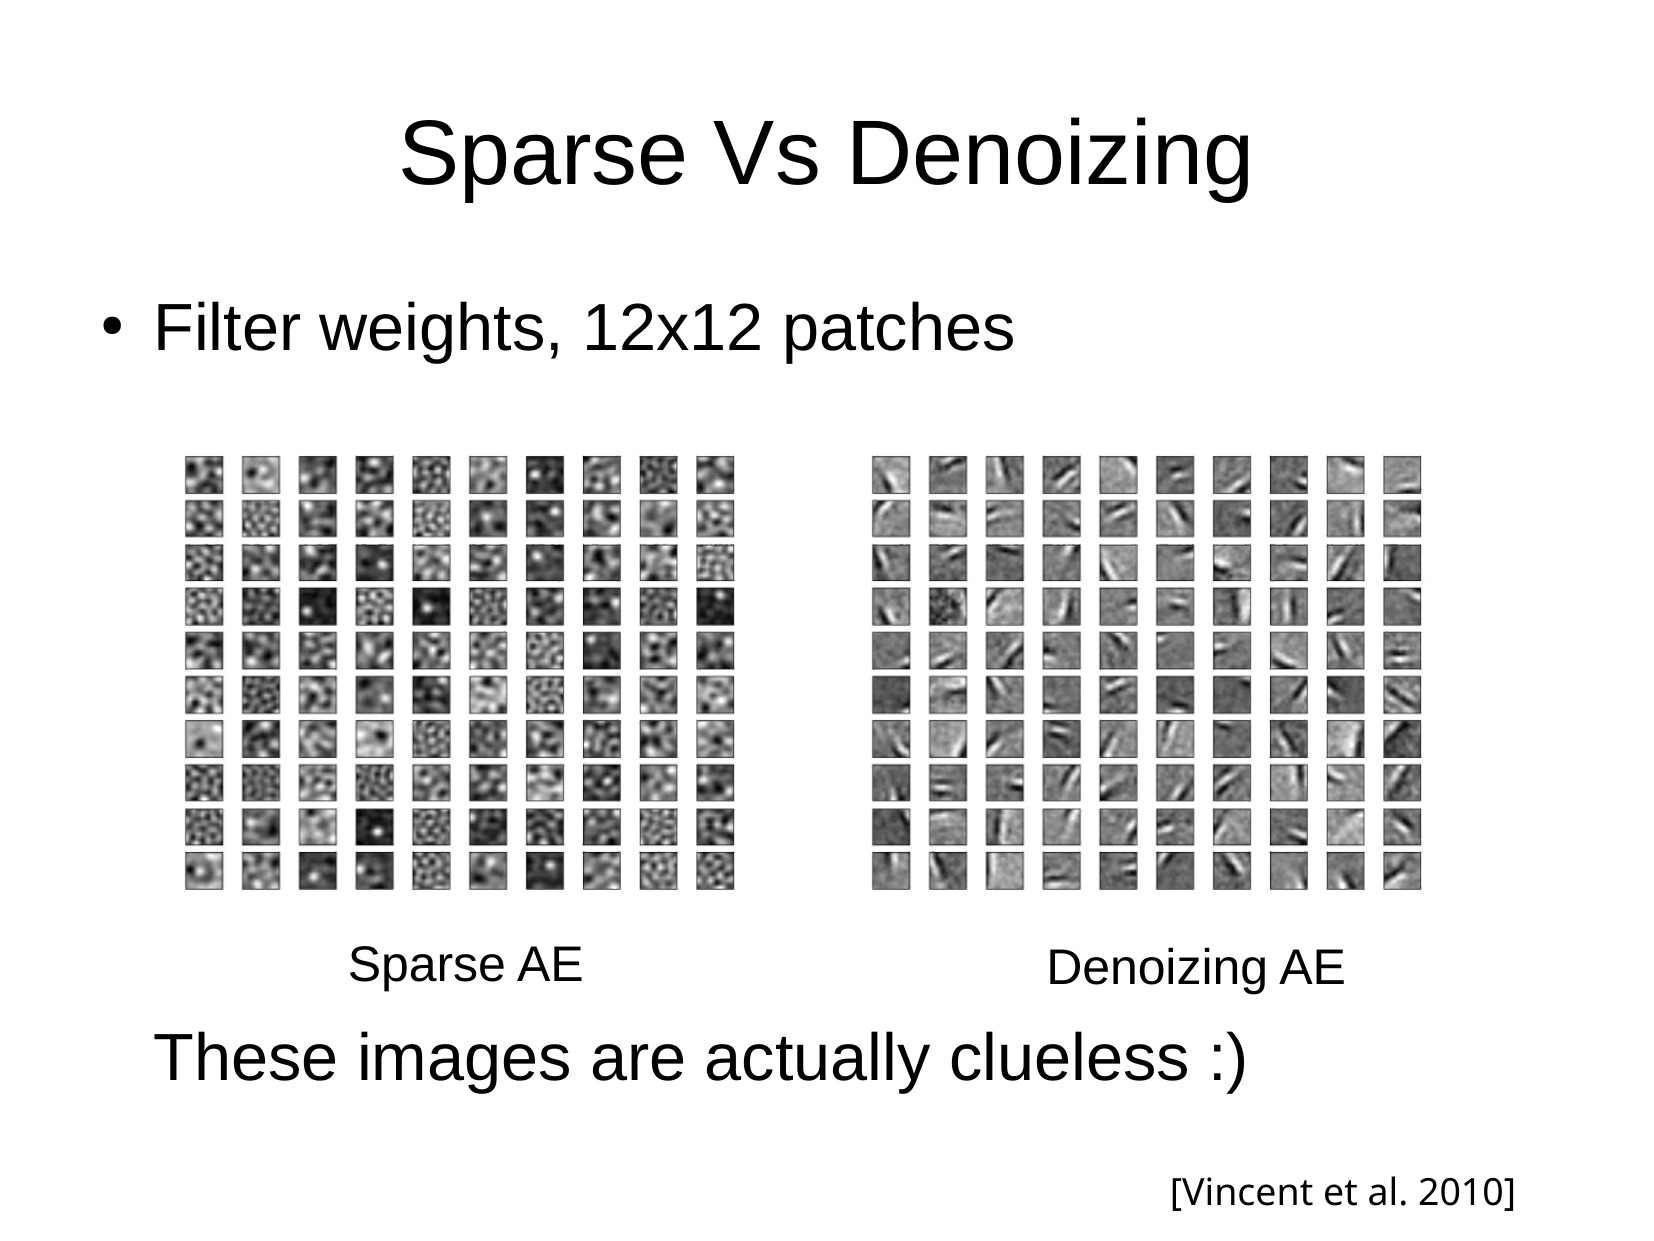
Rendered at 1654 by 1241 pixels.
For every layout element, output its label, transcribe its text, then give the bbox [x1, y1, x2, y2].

text_box Denoizing AE [975, 939, 1413, 1011]
title Sparse Vs Denoizing [82, 49, 1571, 257]
text_box Sparse AE [276, 935, 593, 1026]
list Filter weights, 12x12 patches These images are actually clueless :) [82, 290, 1571, 1216]
picture [90, 402, 1498, 943]
text_box [Vincent et al. 2010] [1154, 1158, 1570, 1217]
